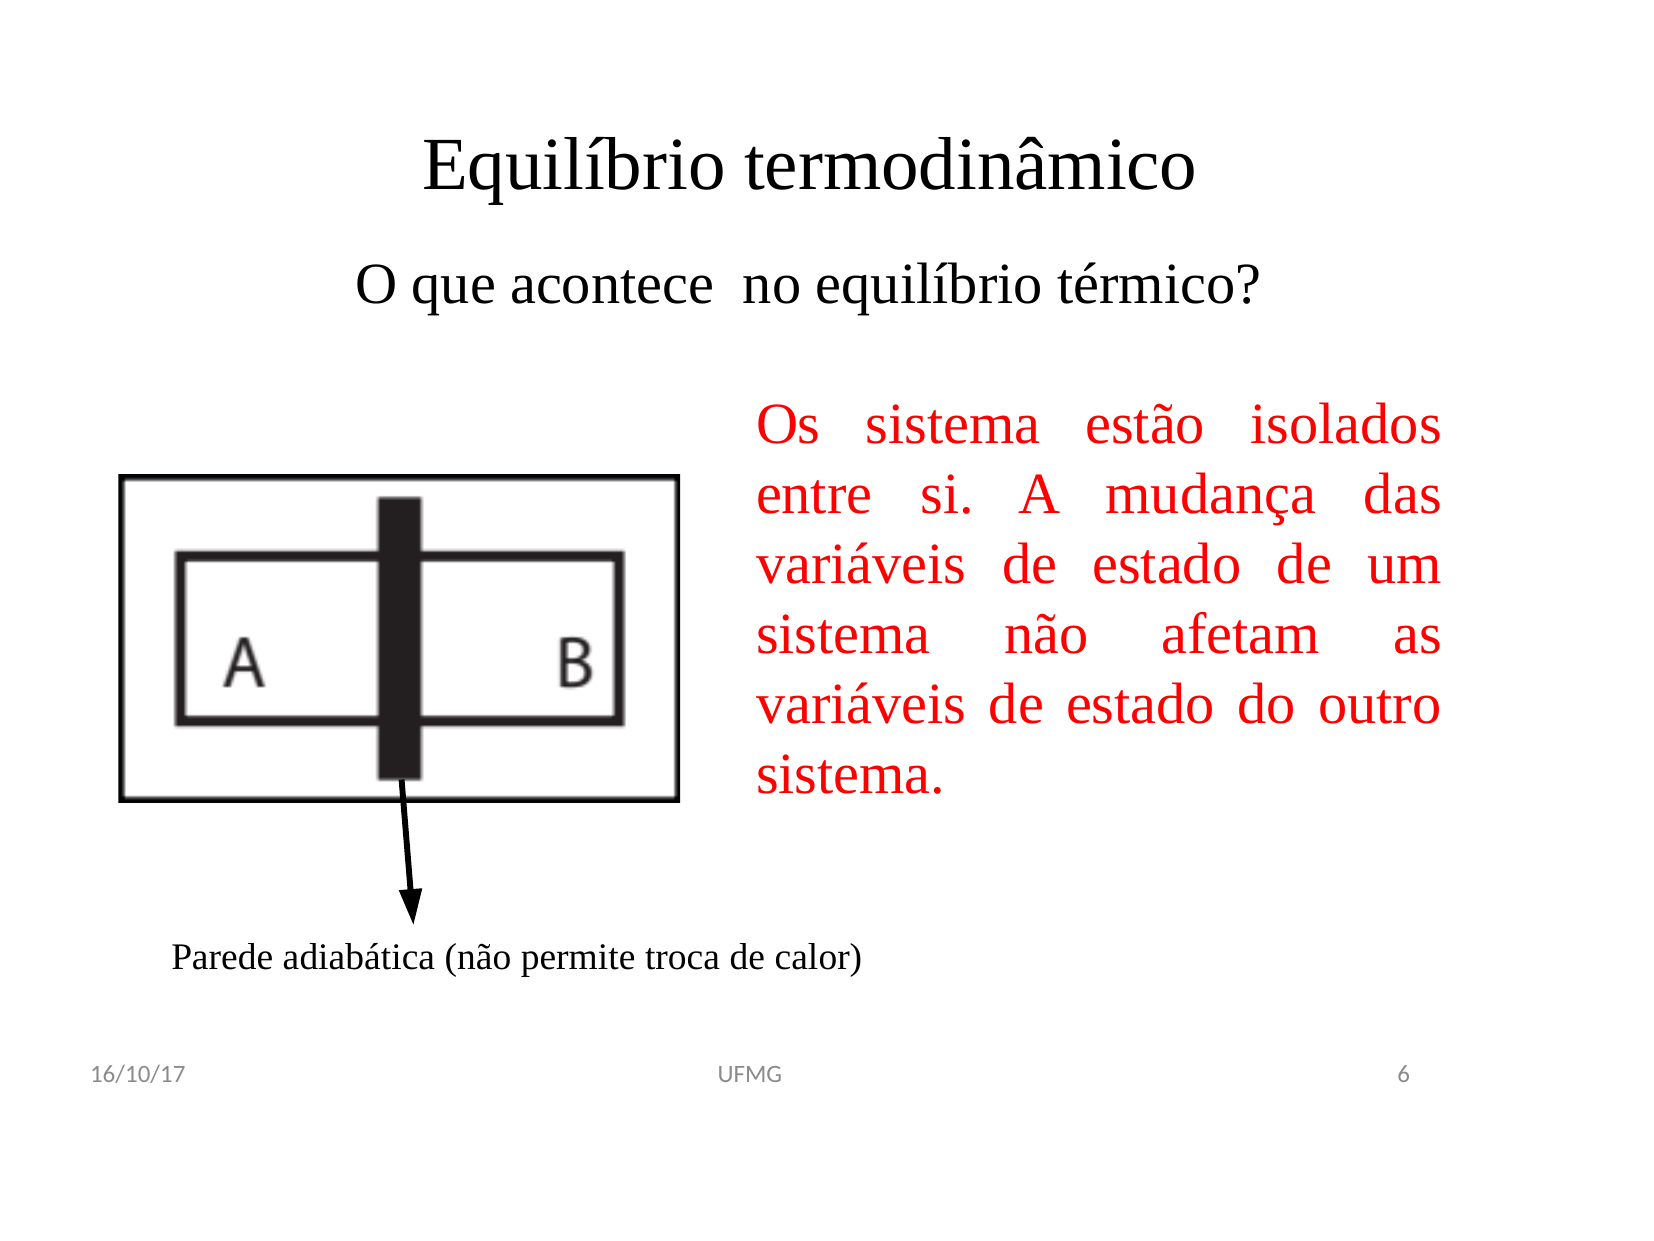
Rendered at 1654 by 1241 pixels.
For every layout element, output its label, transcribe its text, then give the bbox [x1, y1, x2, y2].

slide_number 16/10/17 [75, 1042, 425, 1103]
picture [118, 474, 681, 803]
slide_number <número> [1074, 1042, 1425, 1103]
footer UFMG [512, 1042, 988, 1103]
text_box O que acontece no equilíbrio térmico? [246, 237, 1347, 323]
text_box Parede adiabática (não permite troca de calor) [146, 924, 879, 985]
text_box Os sistema estão isolados entre si. A mudança das variáveis de estado de um sistema não afetam as variáveis de estado do outro sistema. [741, 377, 1457, 813]
text_box Equilíbrio termodinâmico [407, 107, 1223, 213]
